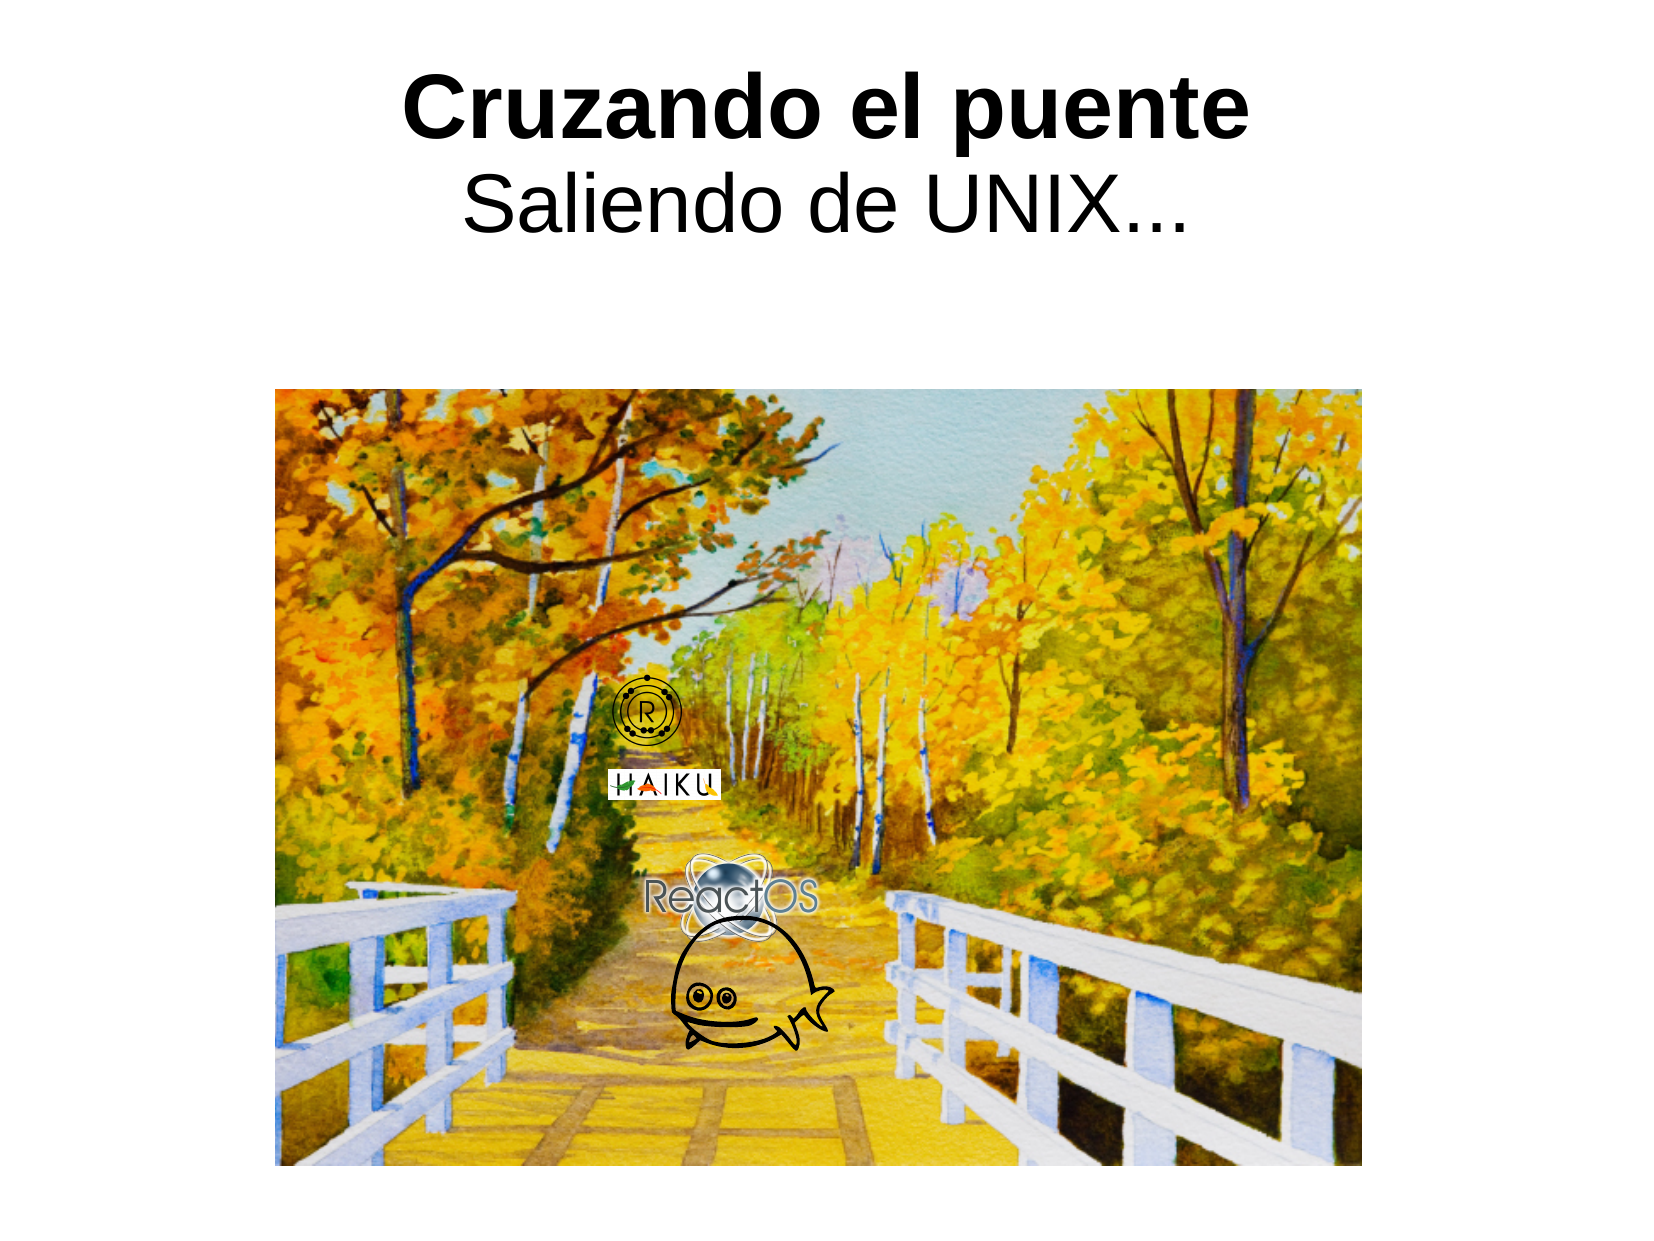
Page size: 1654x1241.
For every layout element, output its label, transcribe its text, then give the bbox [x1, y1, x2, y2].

title Cruzando el puente Saliendo de UNIX... [82, 49, 1571, 257]
picture [275, 389, 1362, 1166]
